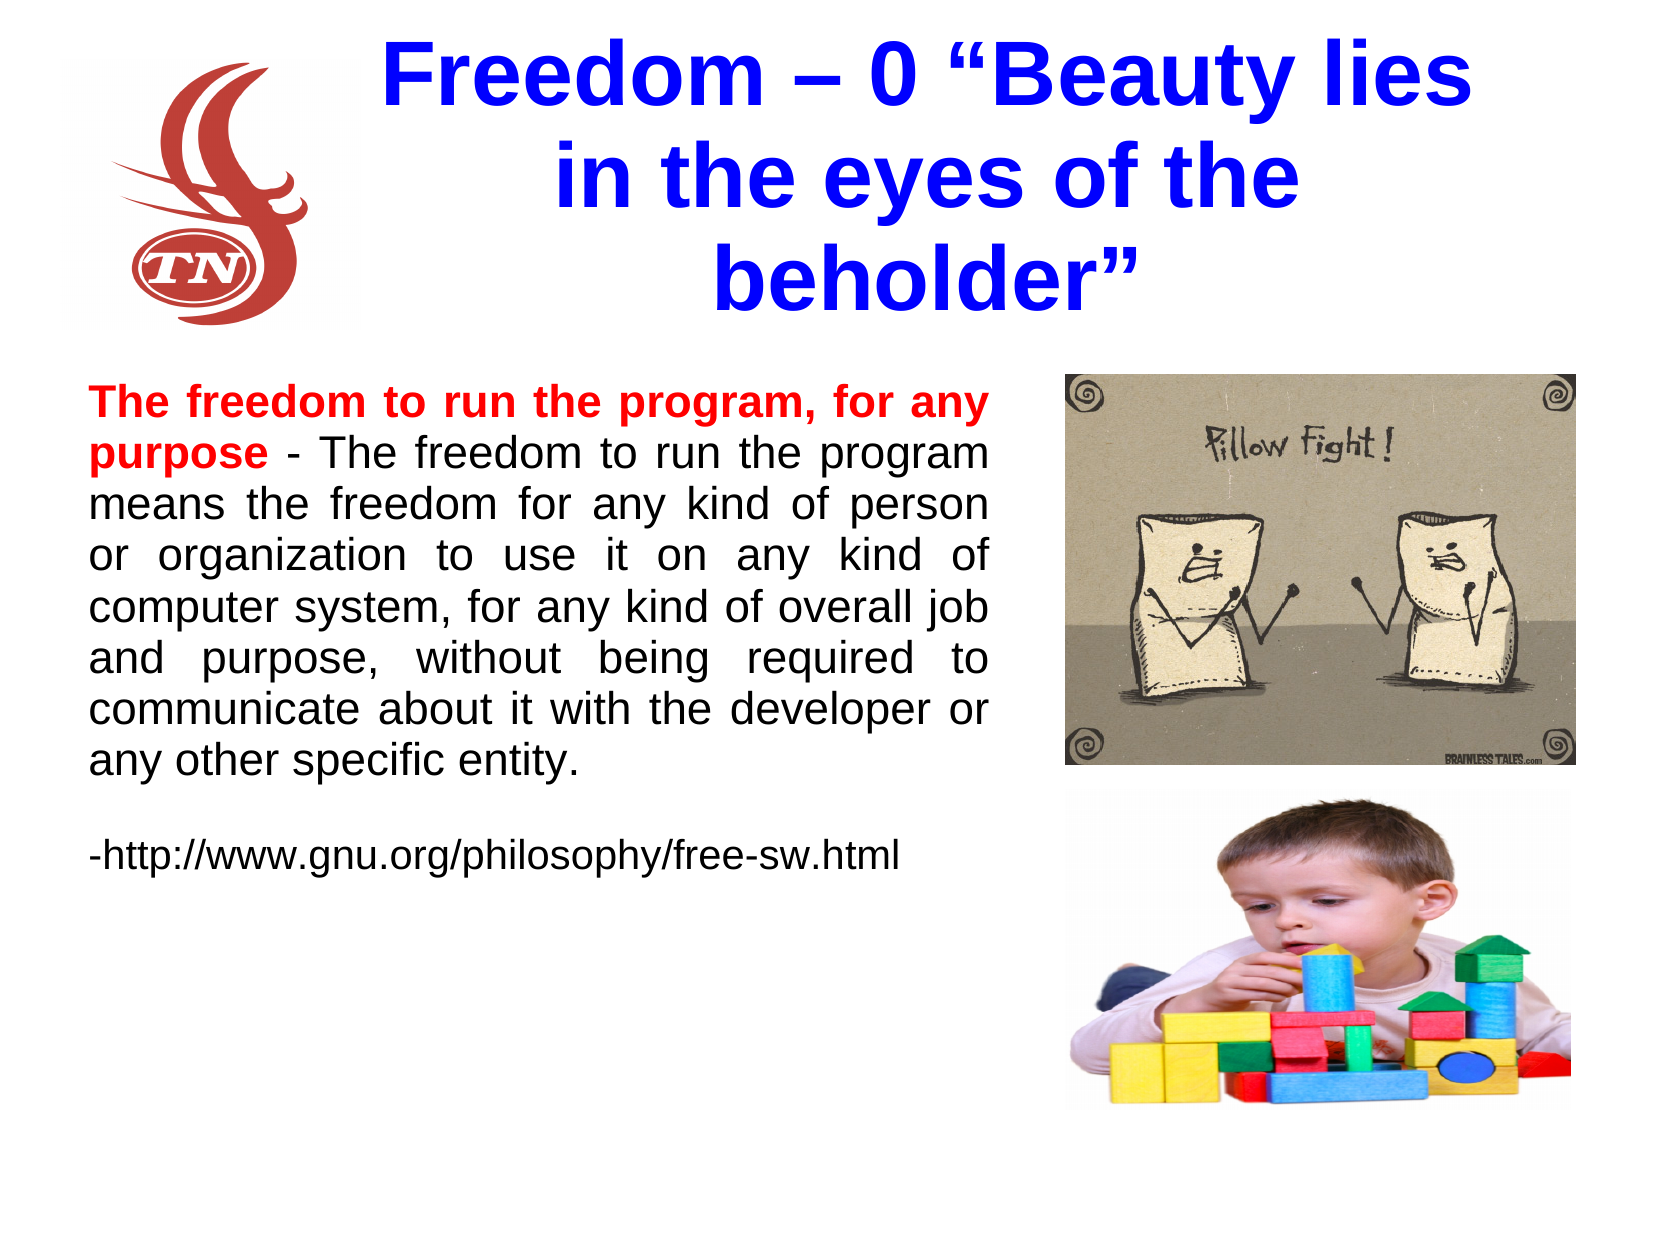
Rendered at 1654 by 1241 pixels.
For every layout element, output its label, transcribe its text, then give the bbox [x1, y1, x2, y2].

title Freedom – 0 “Beauty lies in the eyes of the beholder” [345, 22, 1511, 290]
picture [1065, 789, 1571, 1111]
list [82, 290, 1538, 1010]
picture [1065, 374, 1576, 766]
picture [60, 59, 361, 331]
text_box The freedom to run the program, for any purpose - The freedom to run the program means the freedom for any kind of person or organization to use it on any kind of computer system, for any kind of overall job and purpose, without being required to communicate about it with the developer or any other specific entity. -http://www.gnu.org/philosophy/free-sw.html [73, 368, 1006, 980]
